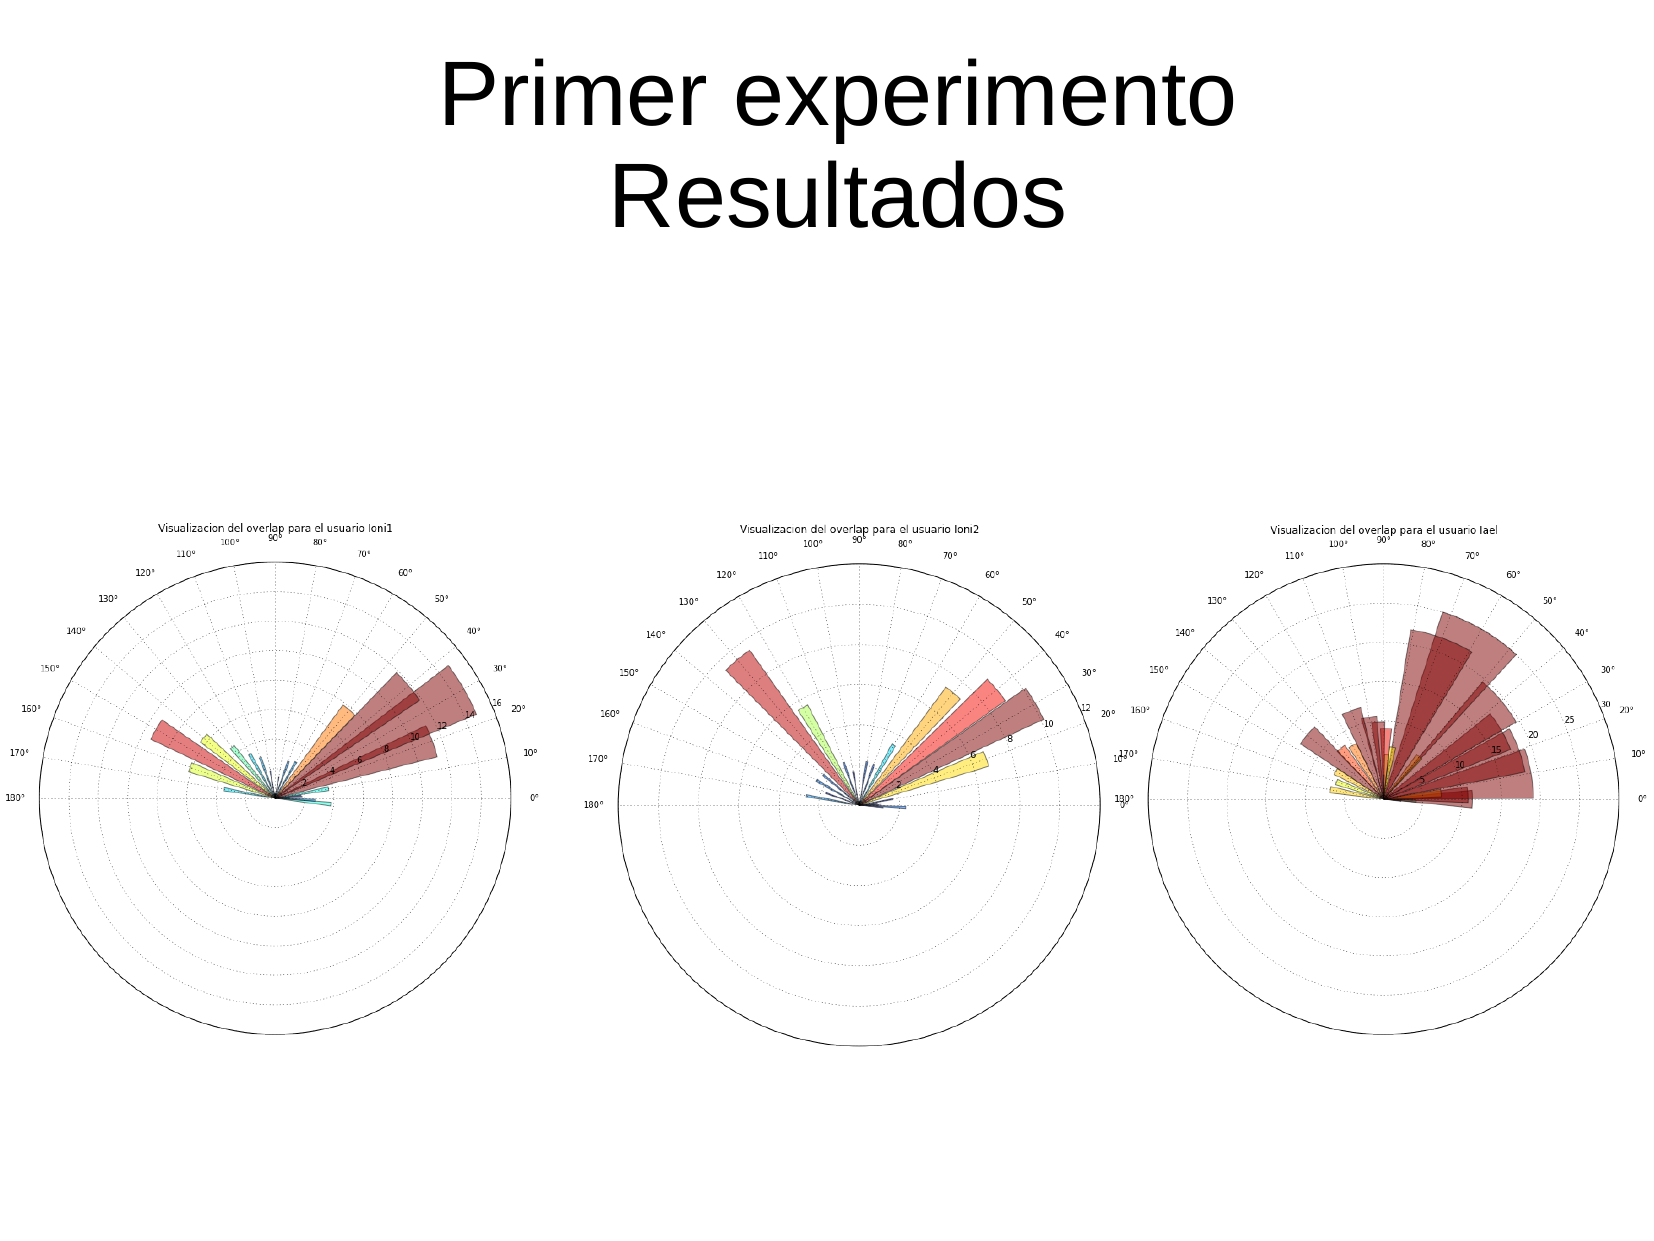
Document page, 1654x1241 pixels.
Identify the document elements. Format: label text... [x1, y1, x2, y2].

picture [0, 517, 544, 1040]
picture [578, 518, 1652, 1052]
title Primer experimento Resultados [94, 40, 1583, 249]
